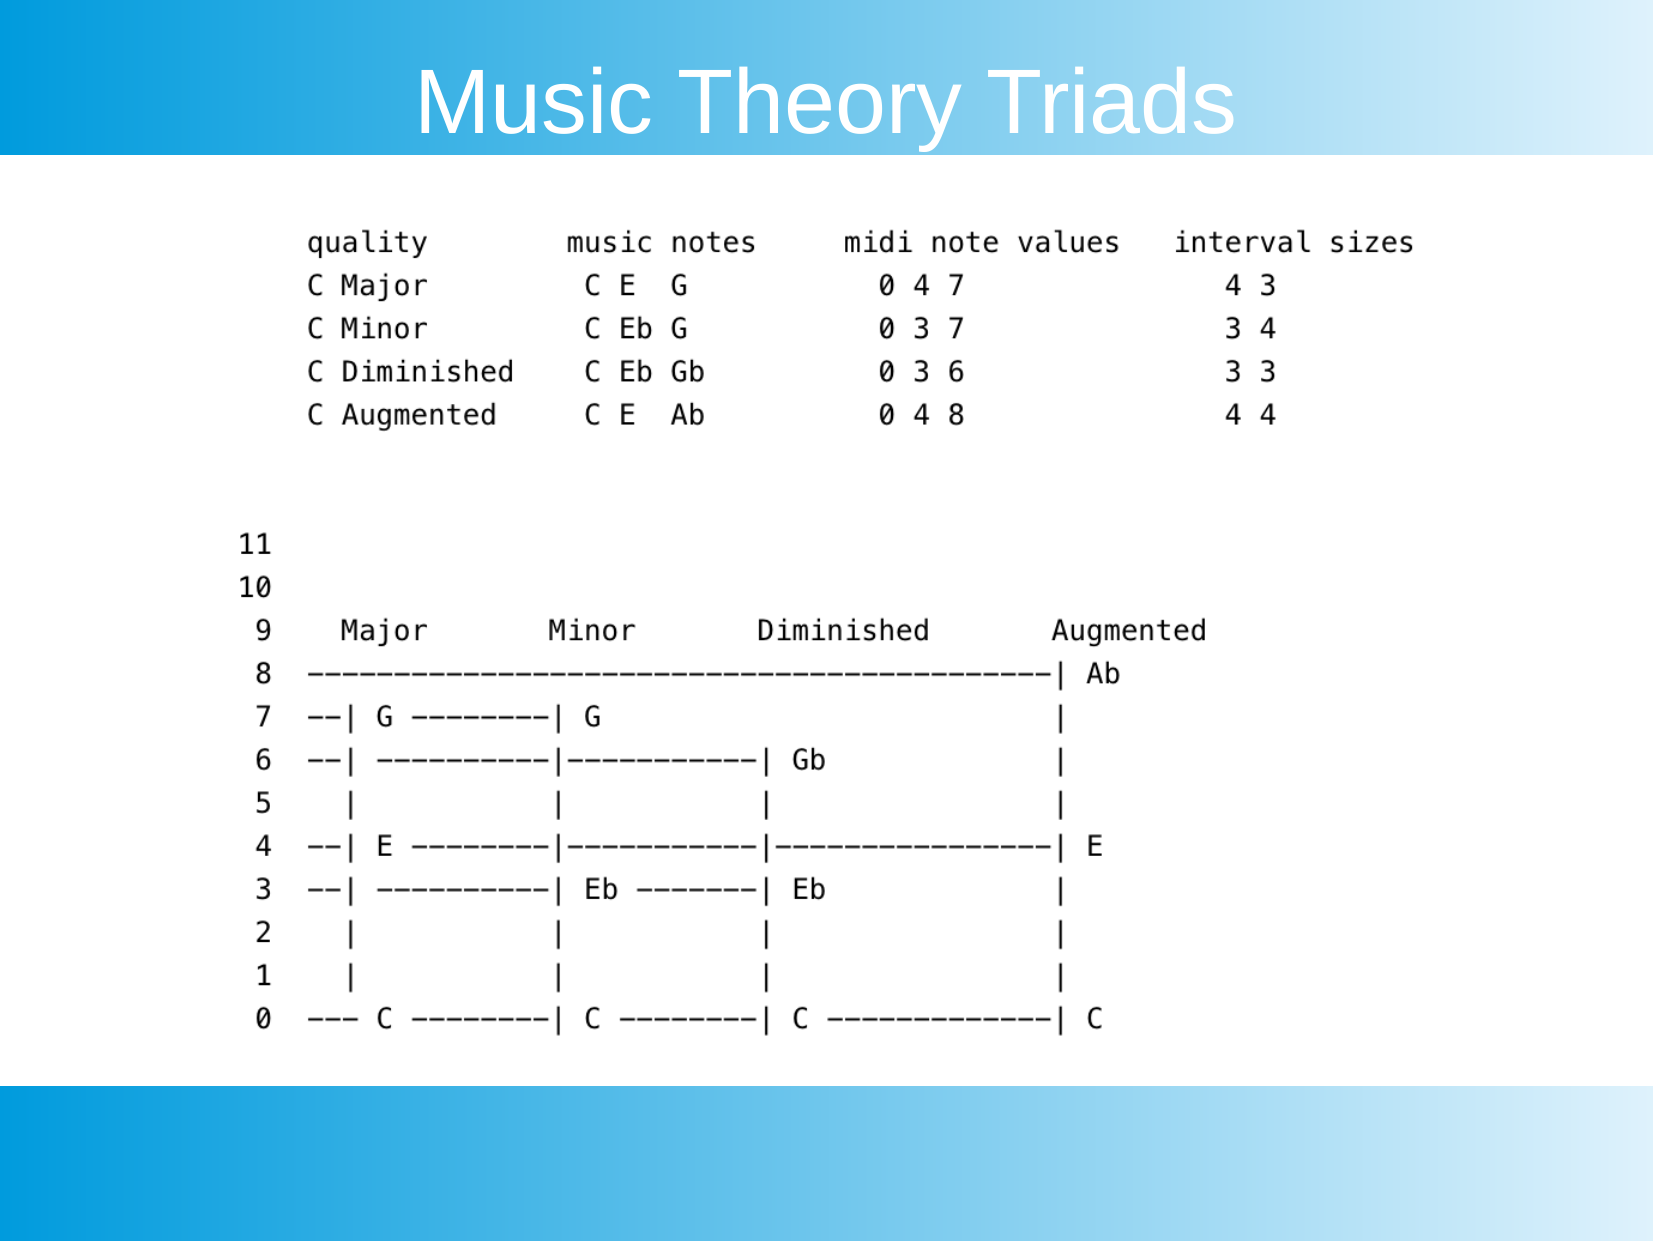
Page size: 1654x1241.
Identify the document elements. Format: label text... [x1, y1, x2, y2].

picture [240, 221, 1441, 1051]
title Music Theory Triads [82, 49, 1571, 155]
